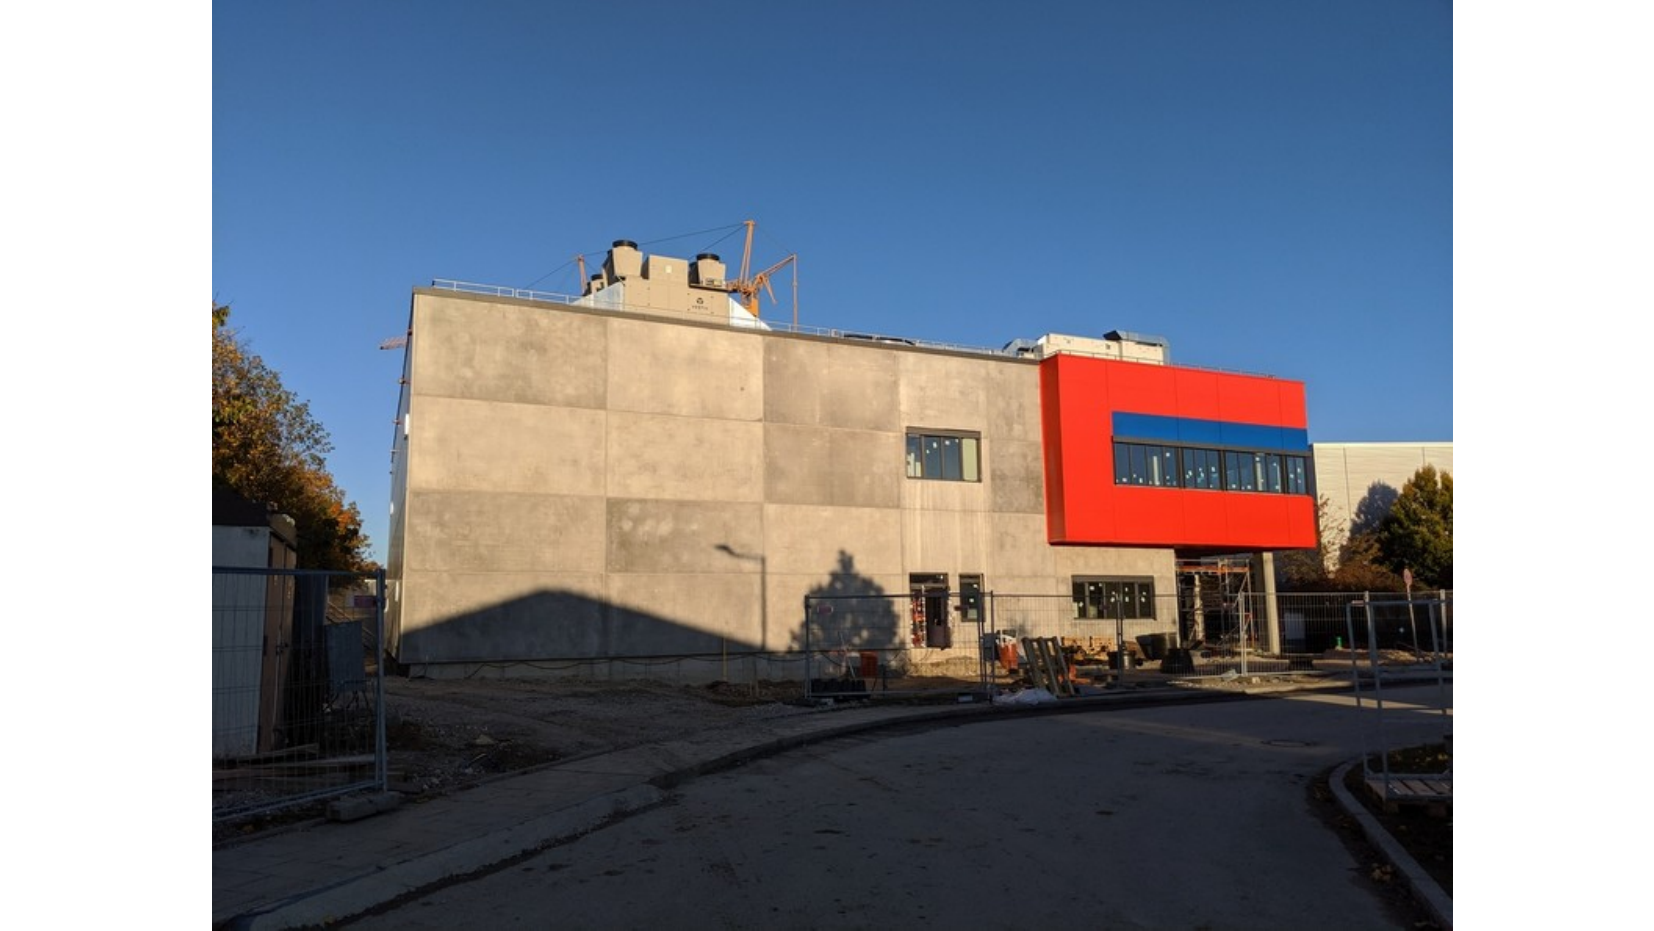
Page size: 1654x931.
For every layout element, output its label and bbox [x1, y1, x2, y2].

picture [212, 0, 1453, 931]
